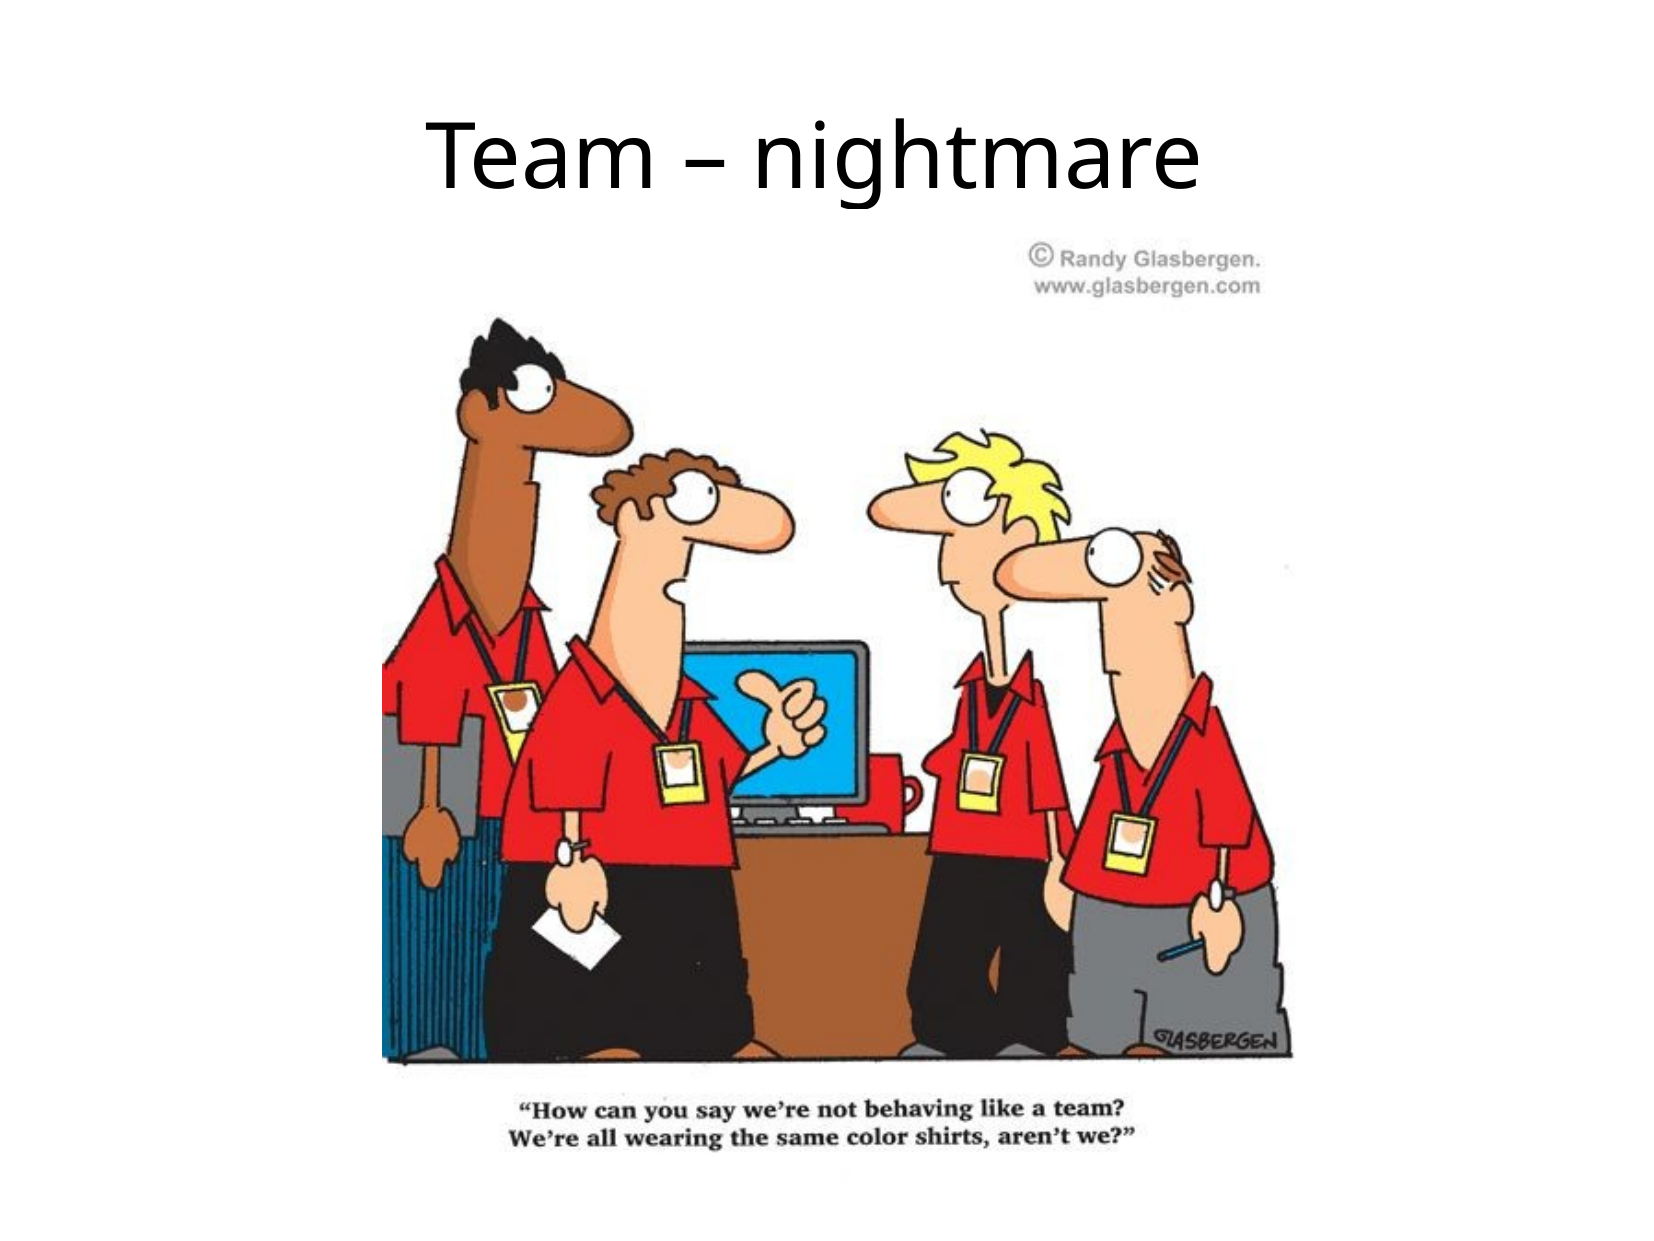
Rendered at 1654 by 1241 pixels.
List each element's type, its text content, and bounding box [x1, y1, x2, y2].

title Team – nightmare [82, 49, 1571, 257]
picture [382, 209, 1321, 1204]
